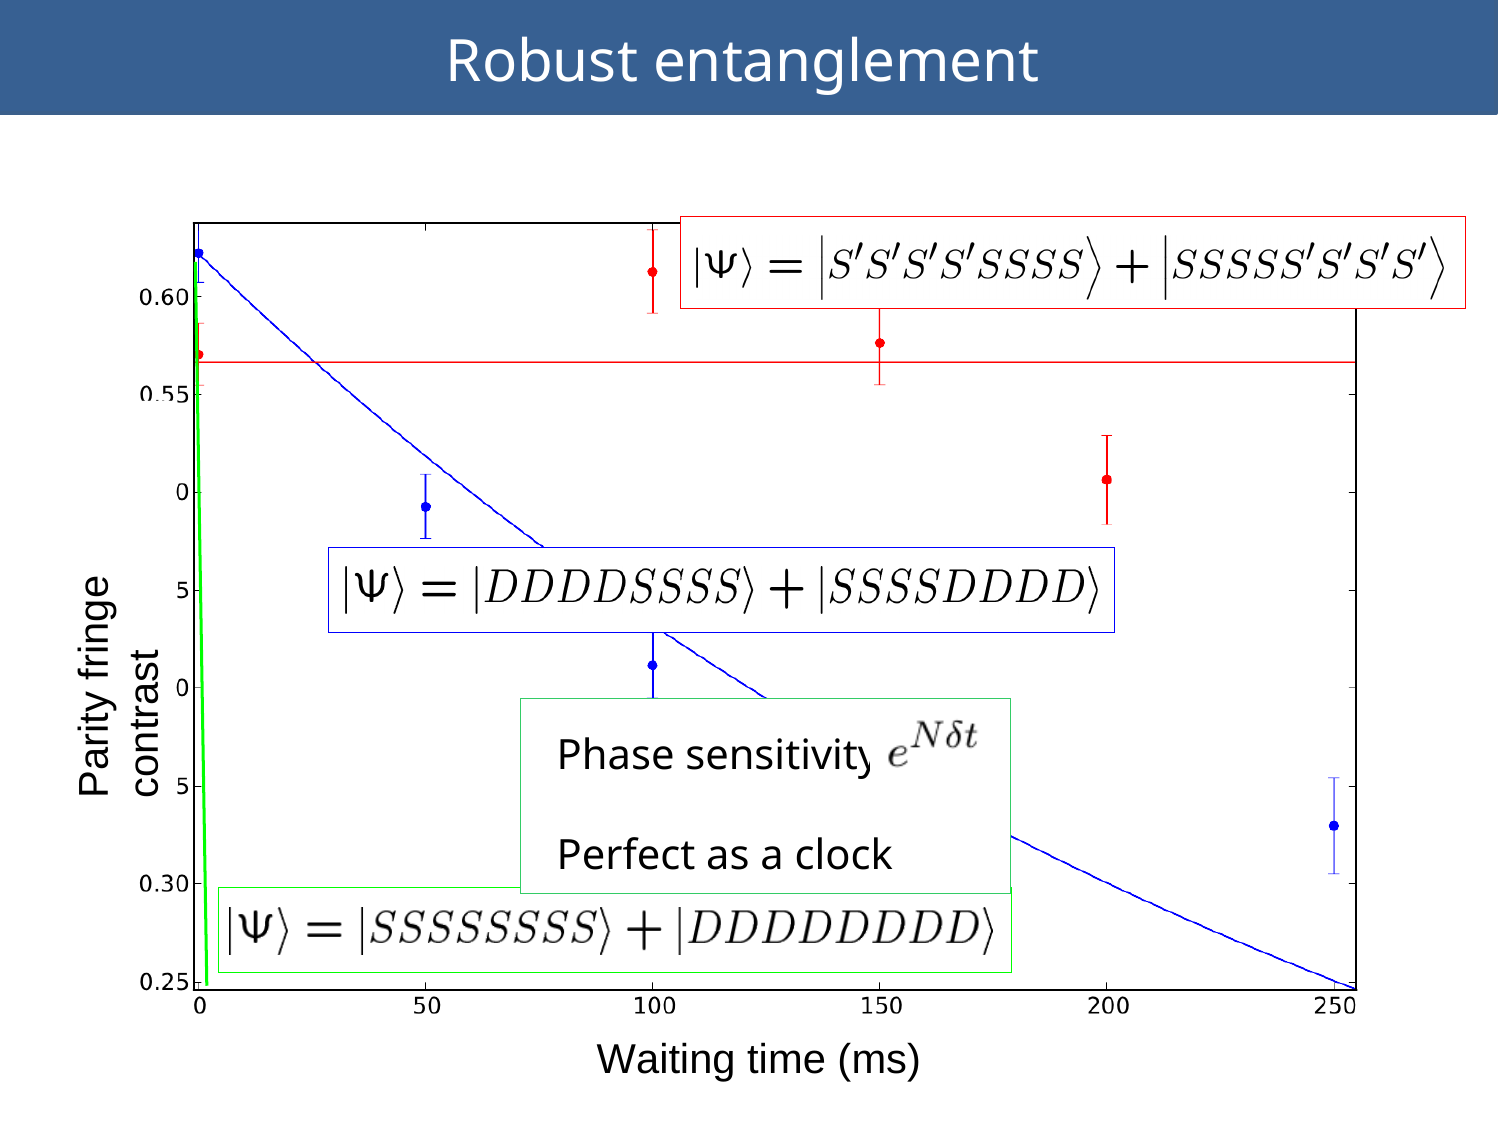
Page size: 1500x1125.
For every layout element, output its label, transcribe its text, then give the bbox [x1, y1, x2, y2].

text_box Parity fringe contrast [58, 400, 124, 814]
text_box [218, 698, 1012, 973]
text_box [680, 216, 1466, 309]
text_box Waiting time (ms) [581, 1024, 1010, 1090]
text_box Robust entanglement [180, 15, 1306, 101]
text_box [328, 547, 1115, 633]
text_box Phase sensitivity: Perfect as a clock [541, 720, 896, 935]
picture [6, 127, 1500, 1085]
